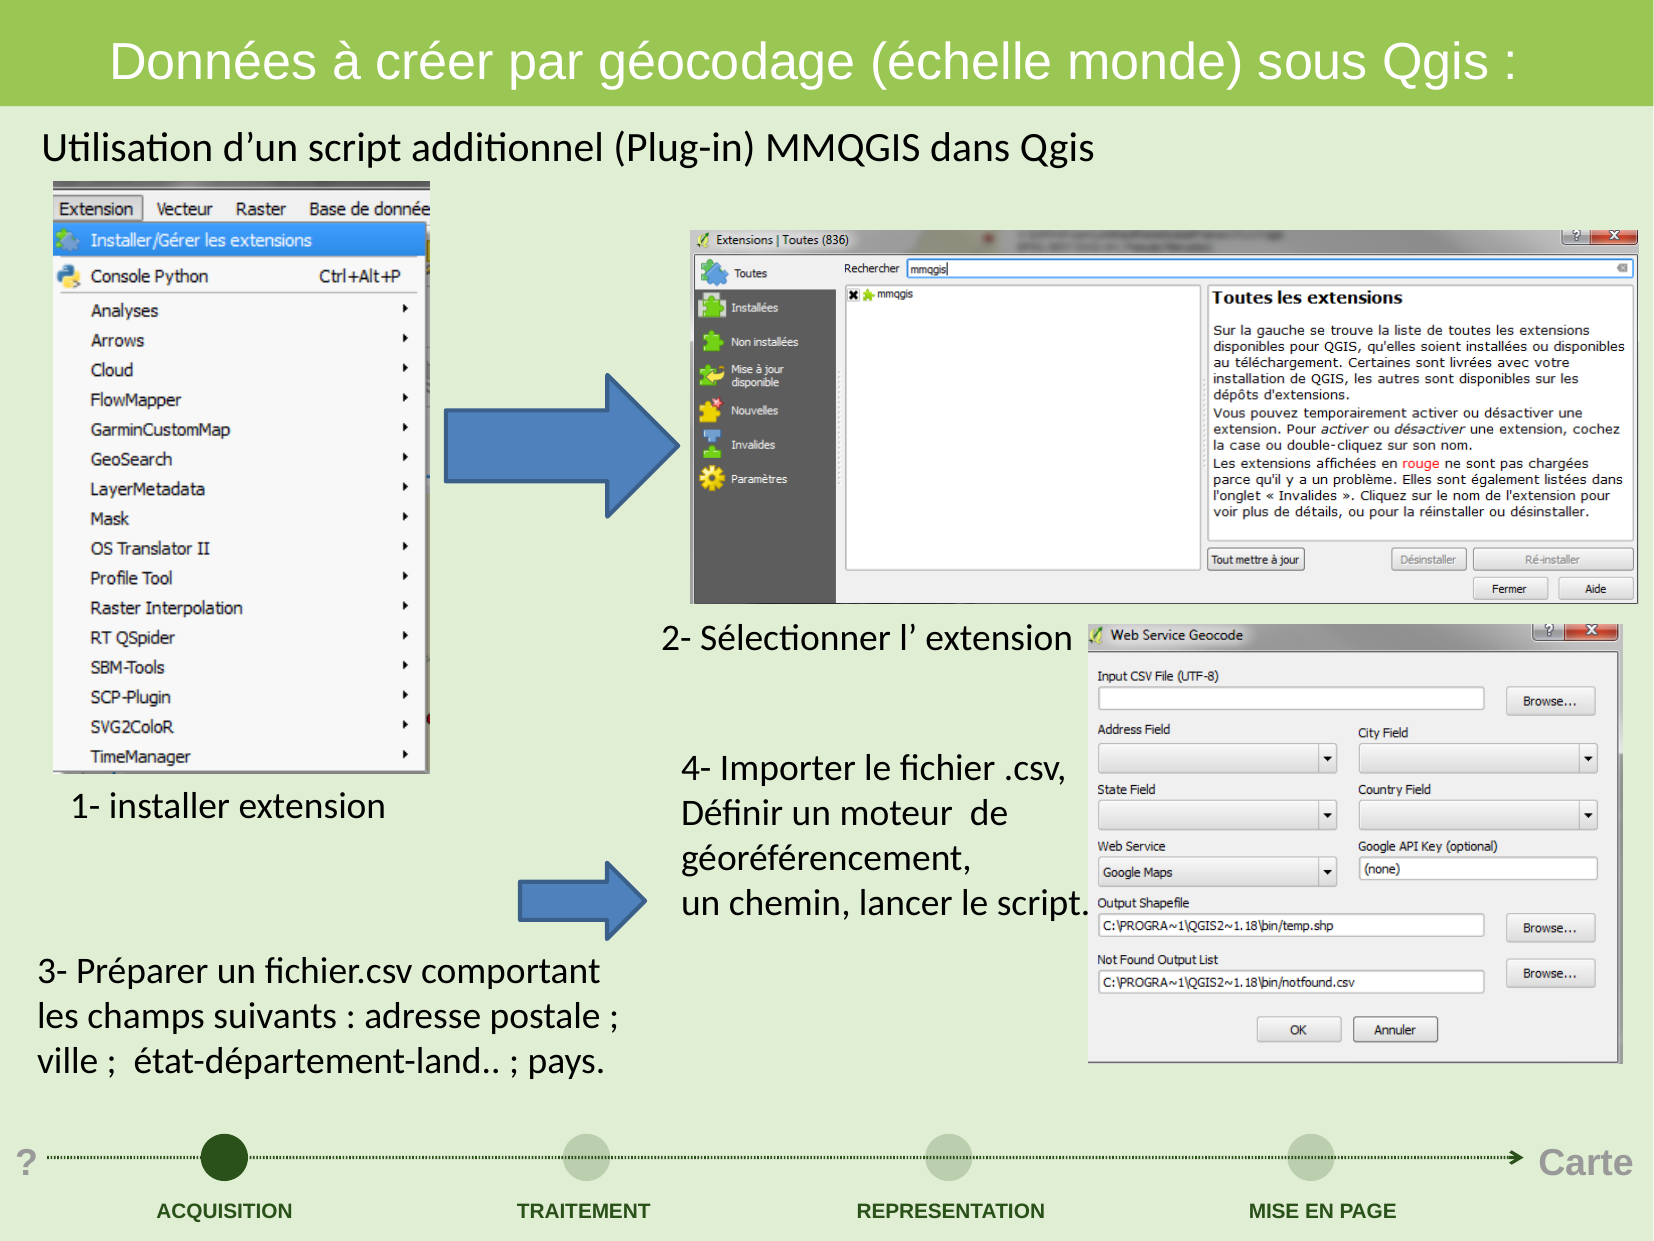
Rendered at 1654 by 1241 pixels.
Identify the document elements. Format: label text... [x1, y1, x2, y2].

picture [1088, 624, 1623, 1064]
text_box 1- installer extension [55, 773, 402, 834]
picture [53, 181, 430, 774]
text_box [562, 1133, 611, 1182]
text_box 3- Préparer un fichier.csv comportant les champs suivants : adresse postale ; ville ; état-département-land.. ; pays. [22, 938, 659, 1089]
text_box [445, 374, 679, 517]
text_box [925, 1133, 973, 1182]
text_box [1287, 1133, 1335, 1182]
text_box MISE EN PAGE [1234, 1190, 1412, 1231]
text_box TRAITEMENT [502, 1190, 666, 1231]
text_box REPRESENTATION [841, 1190, 1060, 1231]
text_box Utilisation d’un script additionnel (Plug-in) MMQGIS dans Qgis [26, 112, 1362, 177]
picture [690, 230, 1639, 604]
text_box 2- Sélectionner l’ extension [646, 605, 1089, 665]
text_box ACQUISITION [141, 1190, 308, 1231]
text_box ? [0, 1130, 54, 1190]
text_box [200, 1133, 248, 1182]
text_box 4- Importer le fichier .csv, Définir un moteur de géoréférencement, un chemin, lancer le script. [666, 735, 1186, 930]
title Données à créer par géocodage (échelle monde) sous Qgis : [68, 0, 1561, 163]
text_box Carte [1523, 1130, 1649, 1190]
text_box [520, 862, 646, 939]
